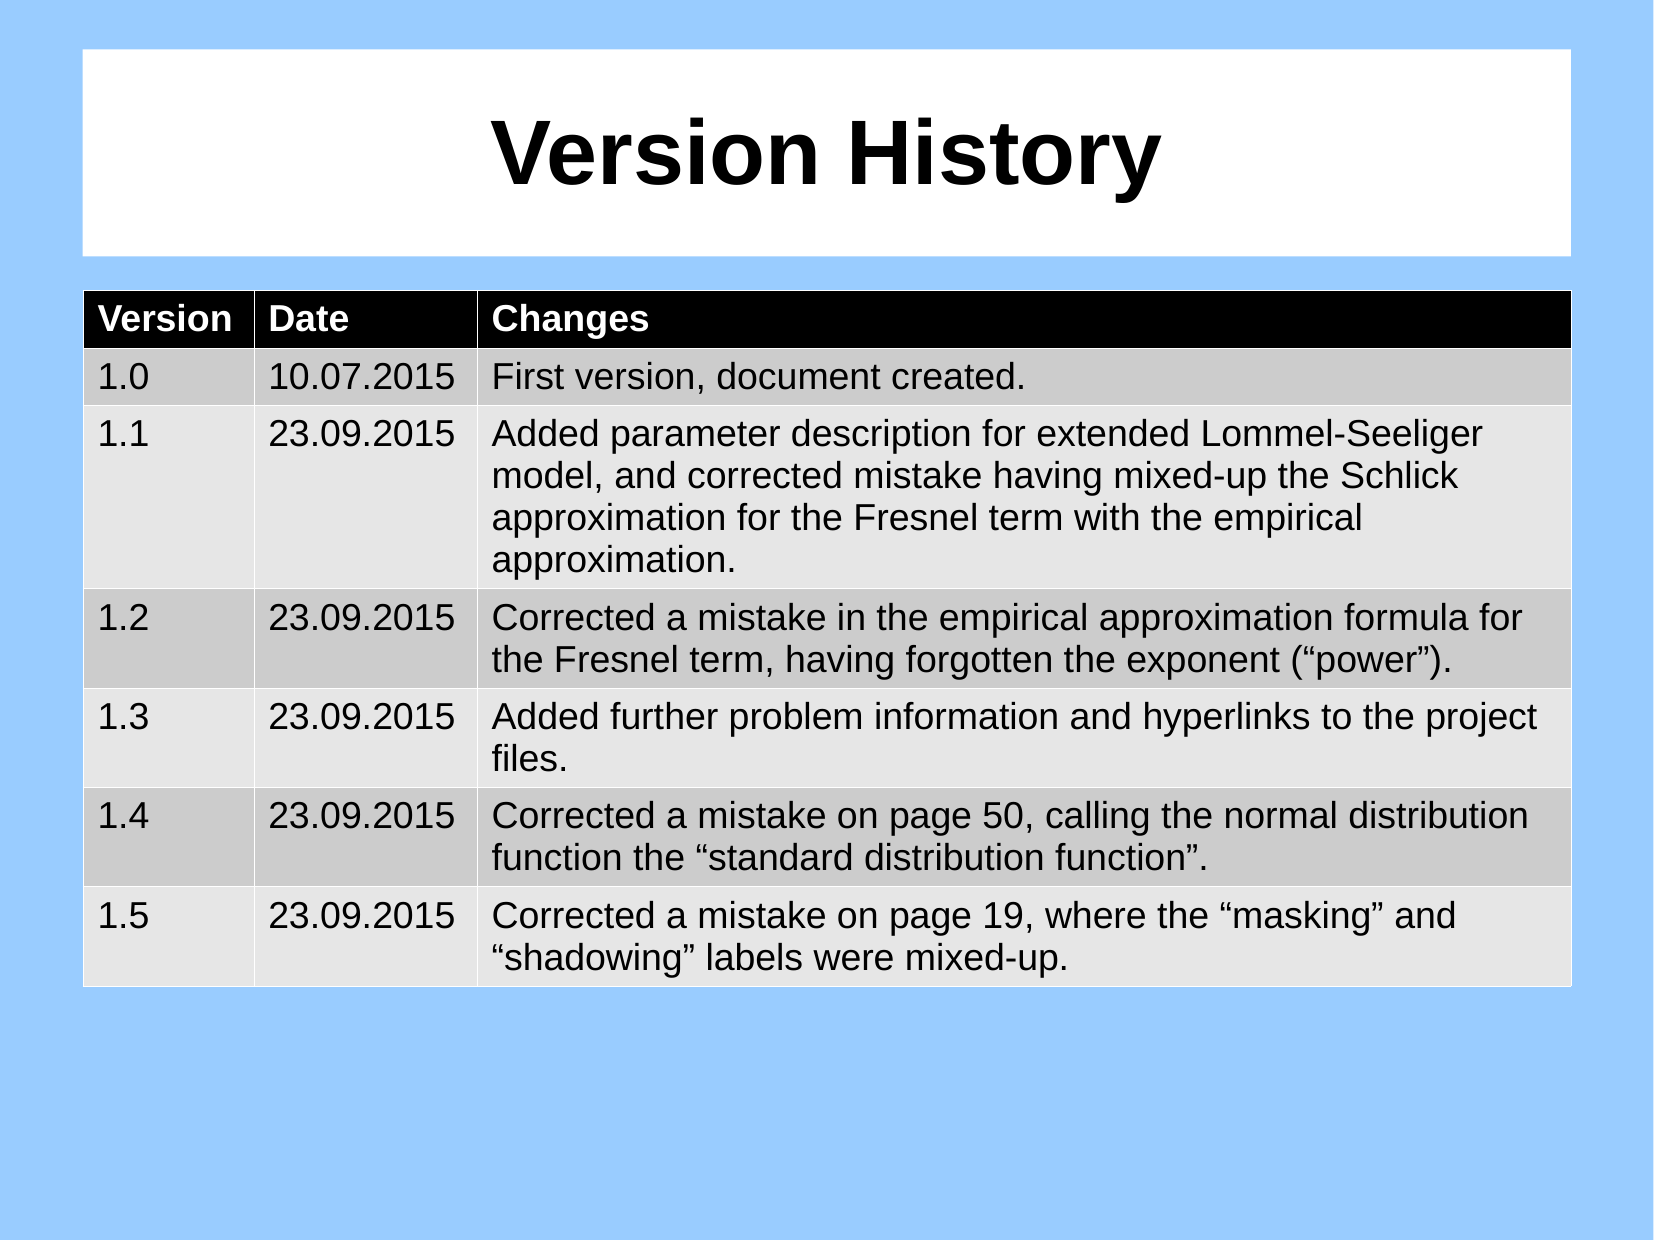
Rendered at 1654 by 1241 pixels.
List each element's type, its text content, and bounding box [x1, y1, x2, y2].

table_cell 23.09.2015 [255, 406, 477, 588]
table_cell Corrected a mistake on page 19, where the “masking” and “shadowing” labels were mixed-up. [478, 887, 1571, 986]
title Version History [82, 49, 1571, 257]
table_cell Corrected a mistake on page 50, calling the normal distribution function the “standard distribution function”. [478, 788, 1571, 886]
table_cell 1.5 [84, 887, 254, 986]
table_cell 1.0 [84, 349, 254, 405]
table_header Version [84, 291, 254, 348]
table_header Date [255, 291, 477, 348]
table_cell 23.09.2015 [255, 887, 477, 986]
table_cell 10.07.2015 [255, 349, 477, 405]
table_cell 23.09.2015 [255, 788, 477, 886]
table_cell 1.3 [84, 689, 254, 787]
table_cell Added parameter description for extended Lommel-Seeliger model, and corrected mistake having mixed-up the Schlick approximation for the Fresnel term with the empirical approximation. [478, 406, 1571, 588]
table_header Changes [478, 291, 1571, 348]
table_cell Corrected a mistake in the empirical approximation formula for the Fresnel term, having forgotten the exponent (“power”). [478, 589, 1571, 688]
table_cell Added further problem information and hyperlinks to the project files. [478, 689, 1571, 787]
table_cell 1.1 [84, 406, 254, 588]
table_cell First version, document created. [478, 349, 1571, 405]
table_cell 23.09.2015 [255, 589, 477, 688]
table_cell 1.2 [84, 589, 254, 688]
table_cell 1.4 [84, 788, 254, 886]
table_cell 23.09.2015 [255, 689, 477, 787]
